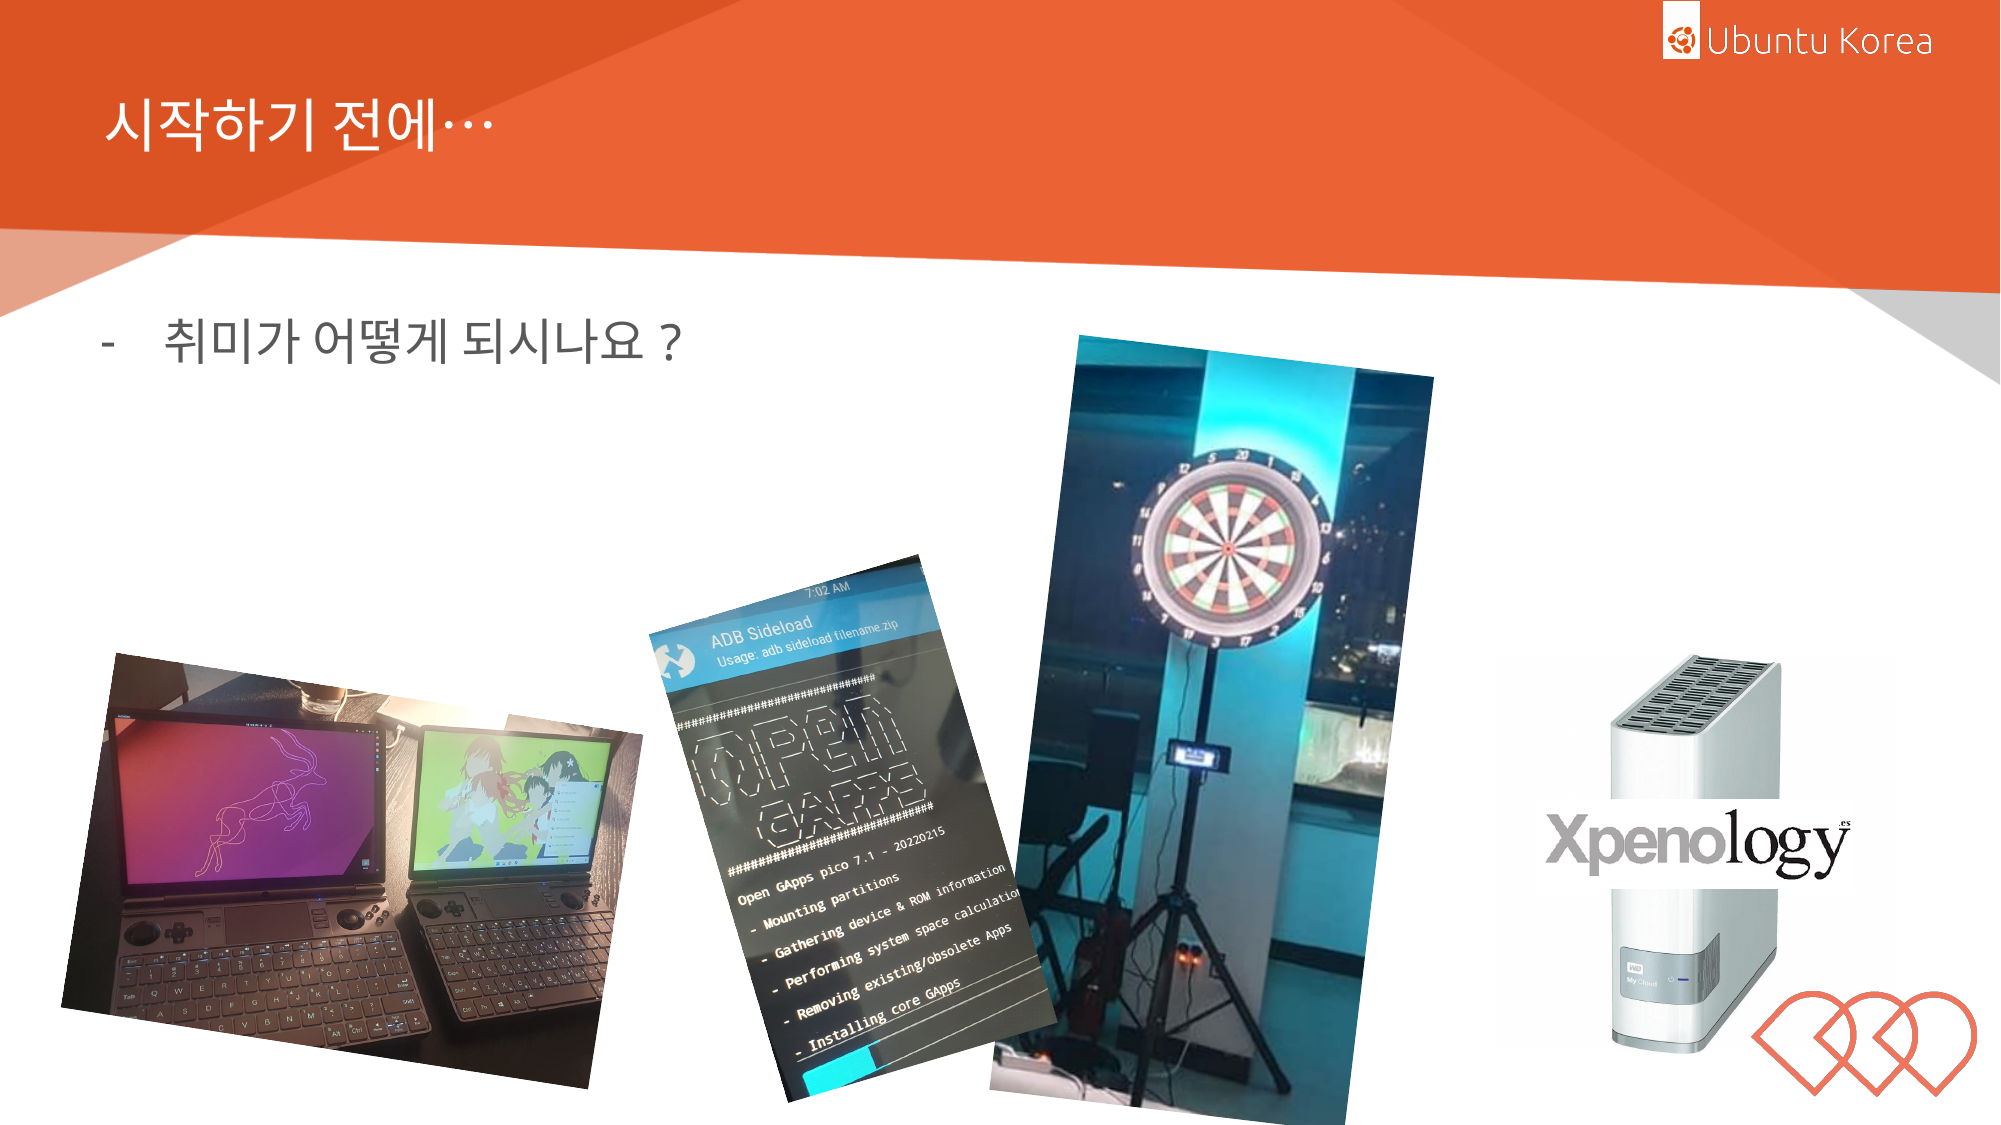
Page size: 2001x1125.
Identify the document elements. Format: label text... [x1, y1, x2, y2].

title 시작하기 전에… [83, 59, 1757, 186]
picture [0, 0, 2001, 1125]
list 취미가 어떻게 되시나요? [68, 271, 1932, 950]
